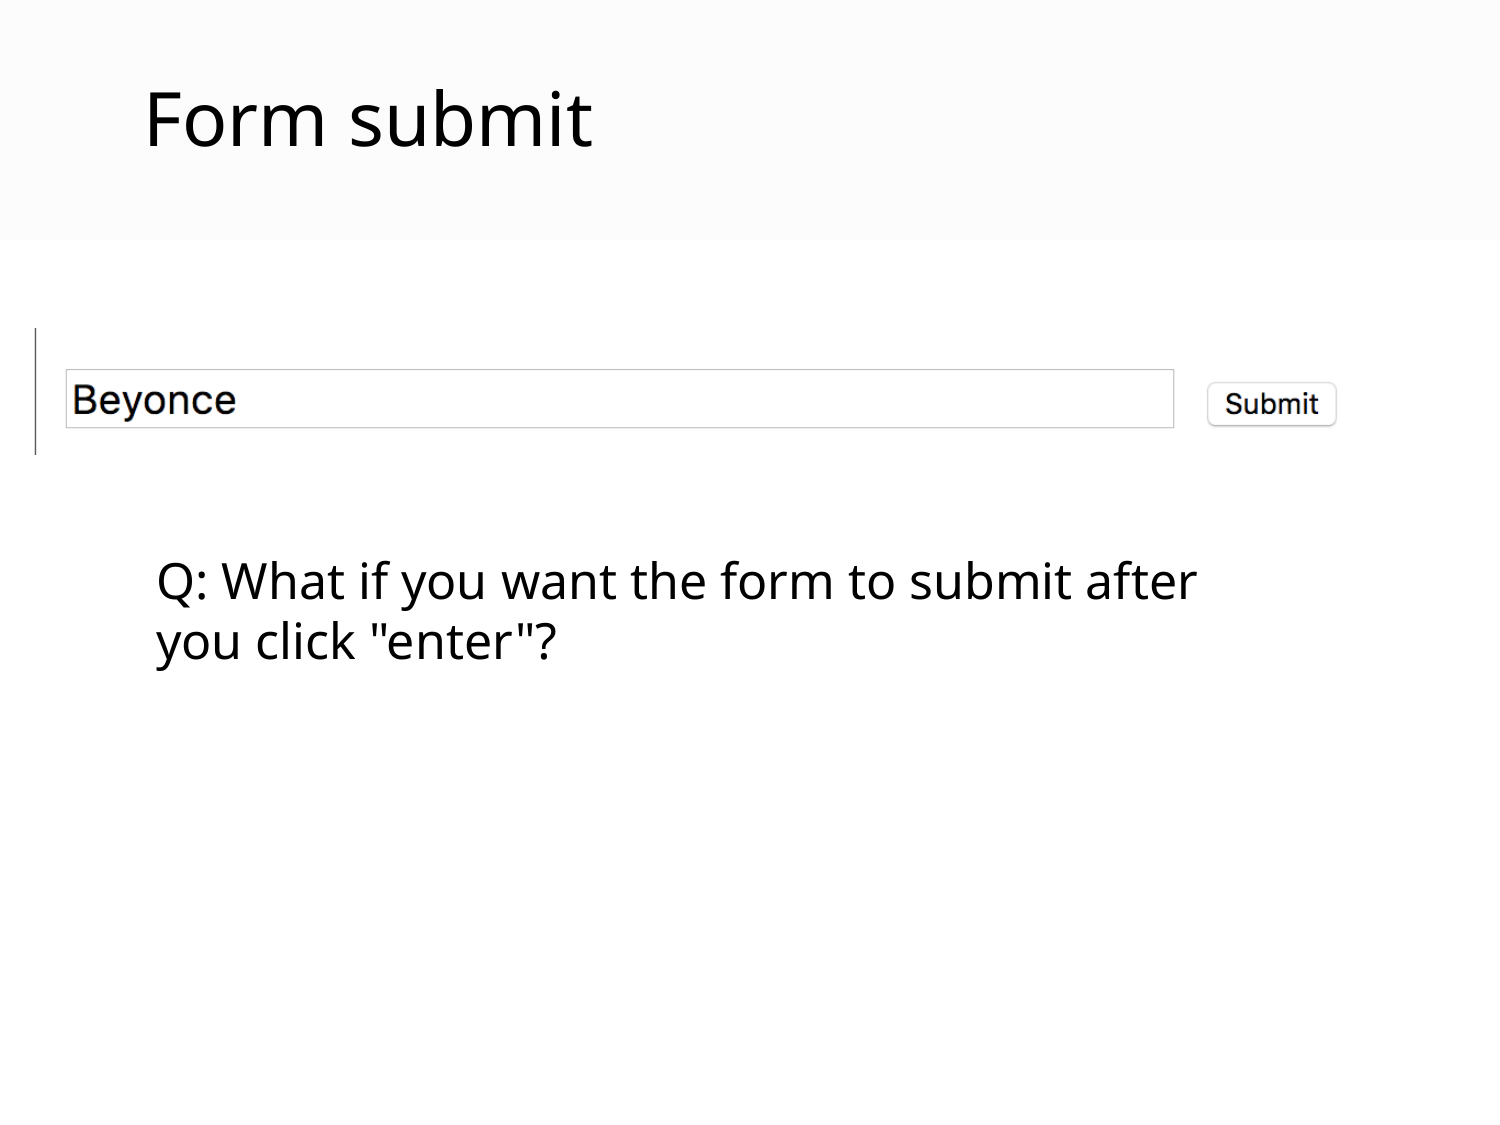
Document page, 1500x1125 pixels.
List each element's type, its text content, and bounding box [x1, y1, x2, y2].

picture [34, 328, 1407, 455]
title Form submit [128, 56, 1372, 183]
text_box Q: What if you want the form to submit after you click "enter"? [141, 534, 1279, 777]
